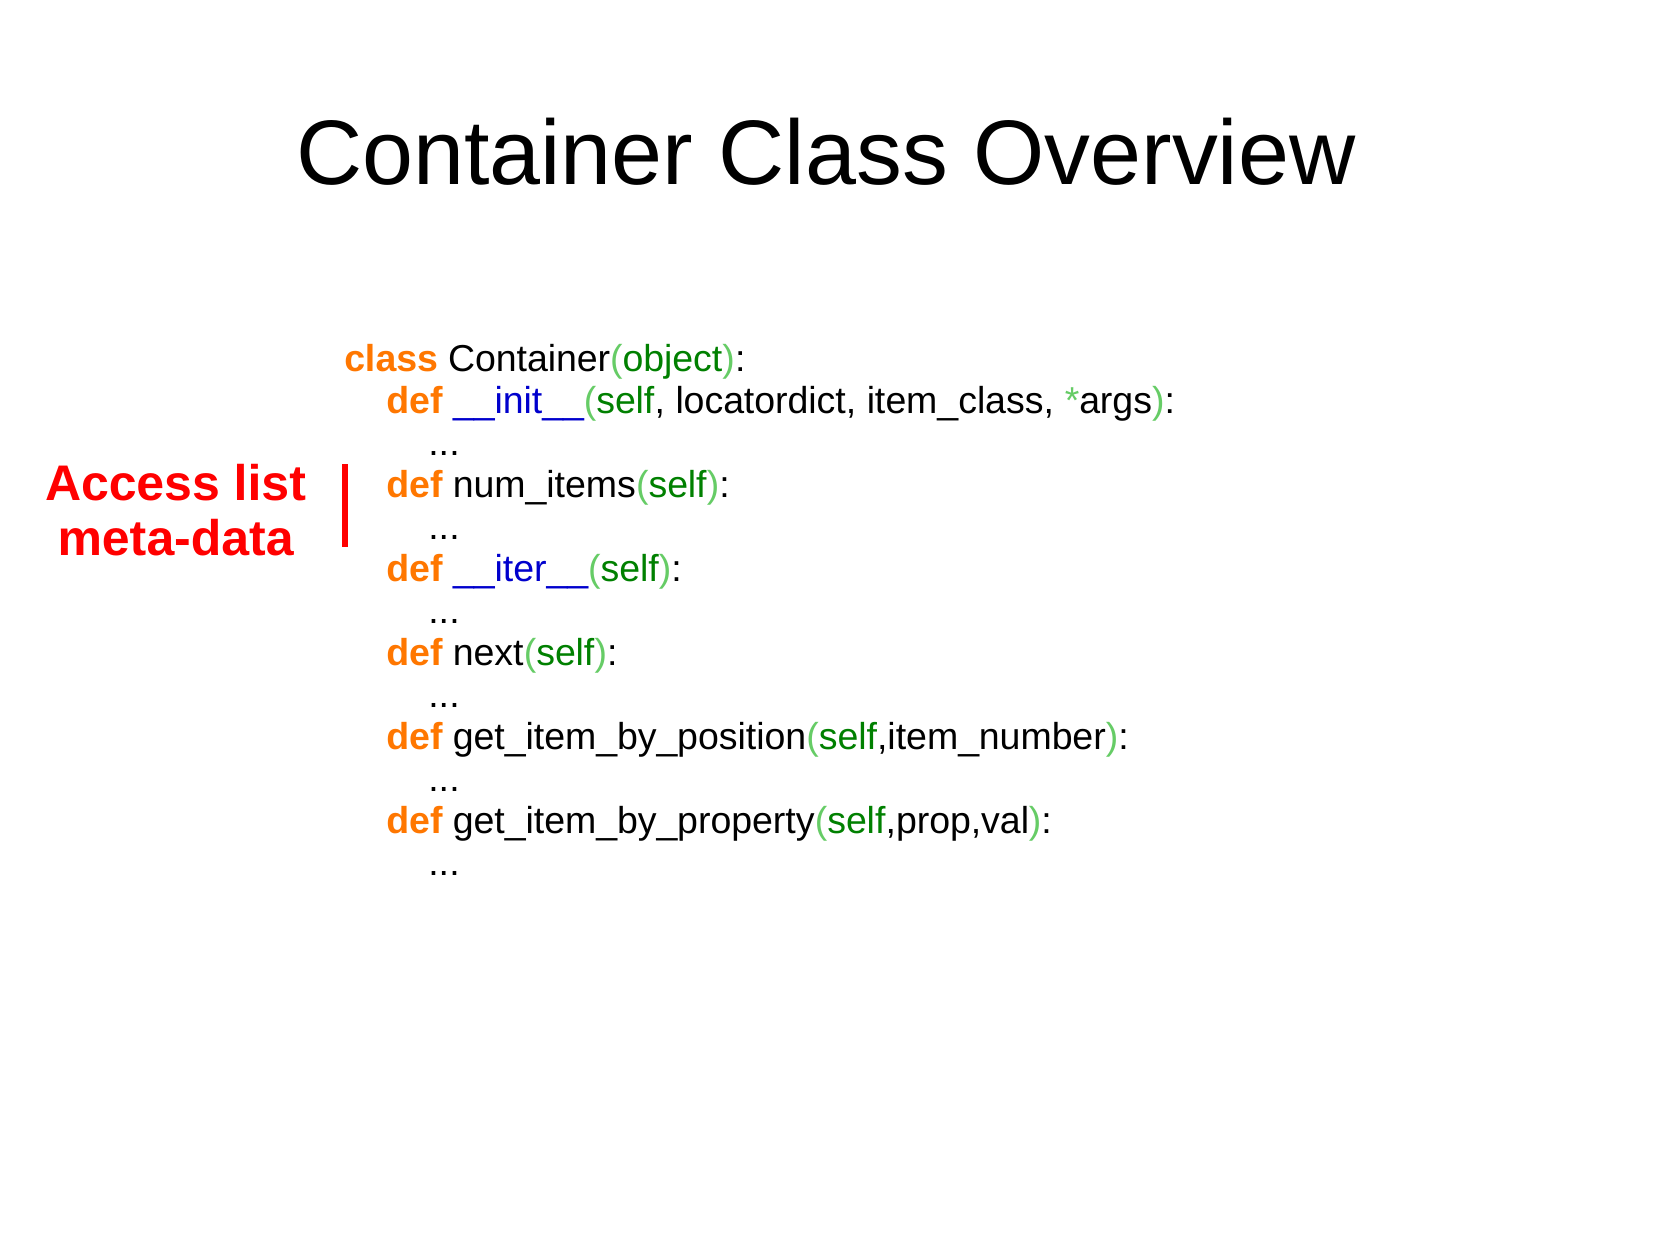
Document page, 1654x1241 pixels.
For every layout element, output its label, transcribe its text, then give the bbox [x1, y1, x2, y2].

title Container Class Overview [82, 49, 1571, 257]
text_box class Container(object): def __init__(self, locatordict, item_class, *args): ... def num_items(self): ... def __iter__(self): ... def next(self): ... def get_item_by_position(self,item_number): ... def get_item_by_property(self,prop,val): ... [329, 330, 1191, 975]
text_box Access list meta-data [30, 447, 322, 575]
